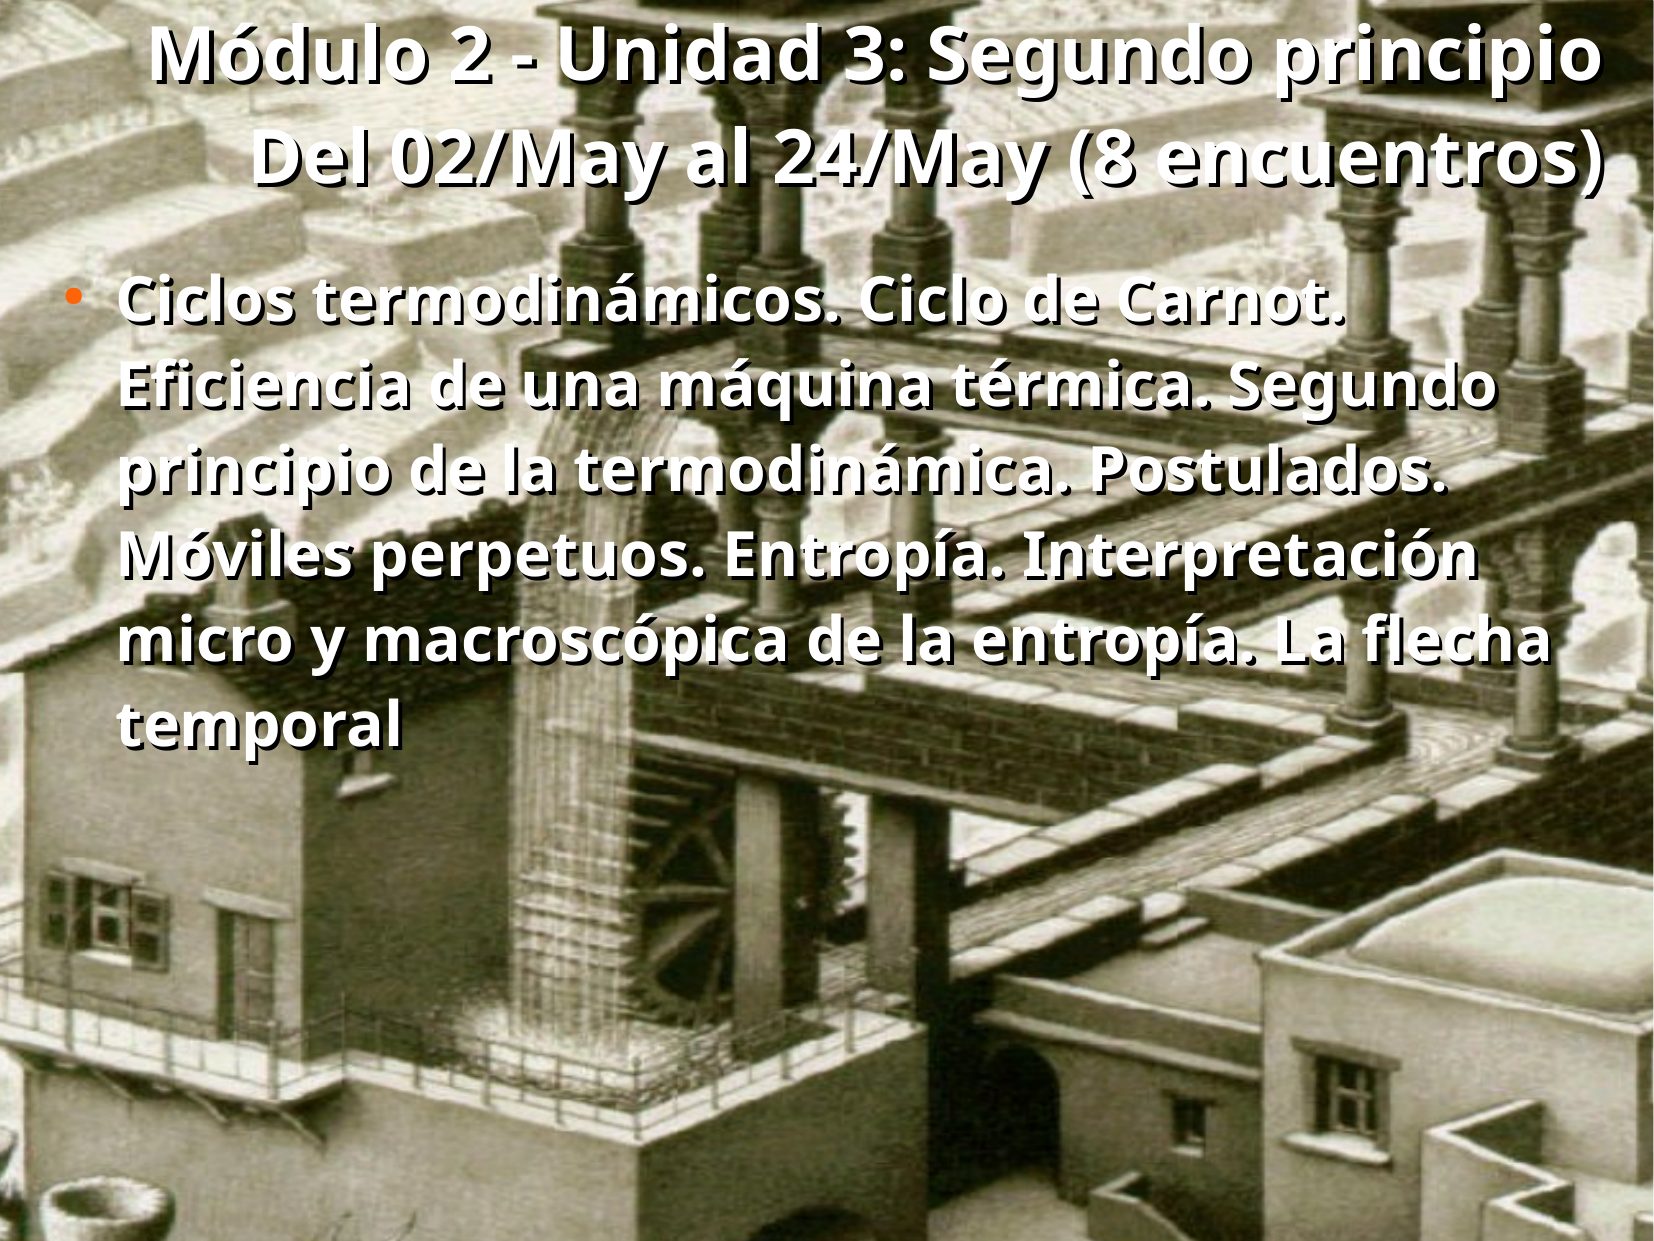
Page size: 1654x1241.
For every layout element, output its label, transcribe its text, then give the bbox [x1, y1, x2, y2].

picture [0, 0, 1654, 1241]
list Ciclos termodinámicos. Ciclo de Carnot. Eficiencia de una máquina térmica. Segundo principio de la termodinámica. Postulados. Móviles perpetuos. Entropía. Interpretación micro y macroscópica de la entropía. La flecha temporal [45, 255, 1606, 1156]
title Módulo 2 - Unidad 3: Segundo principio Del 02/May al 24/May (8 encuentros) [45, 11, 1606, 195]
